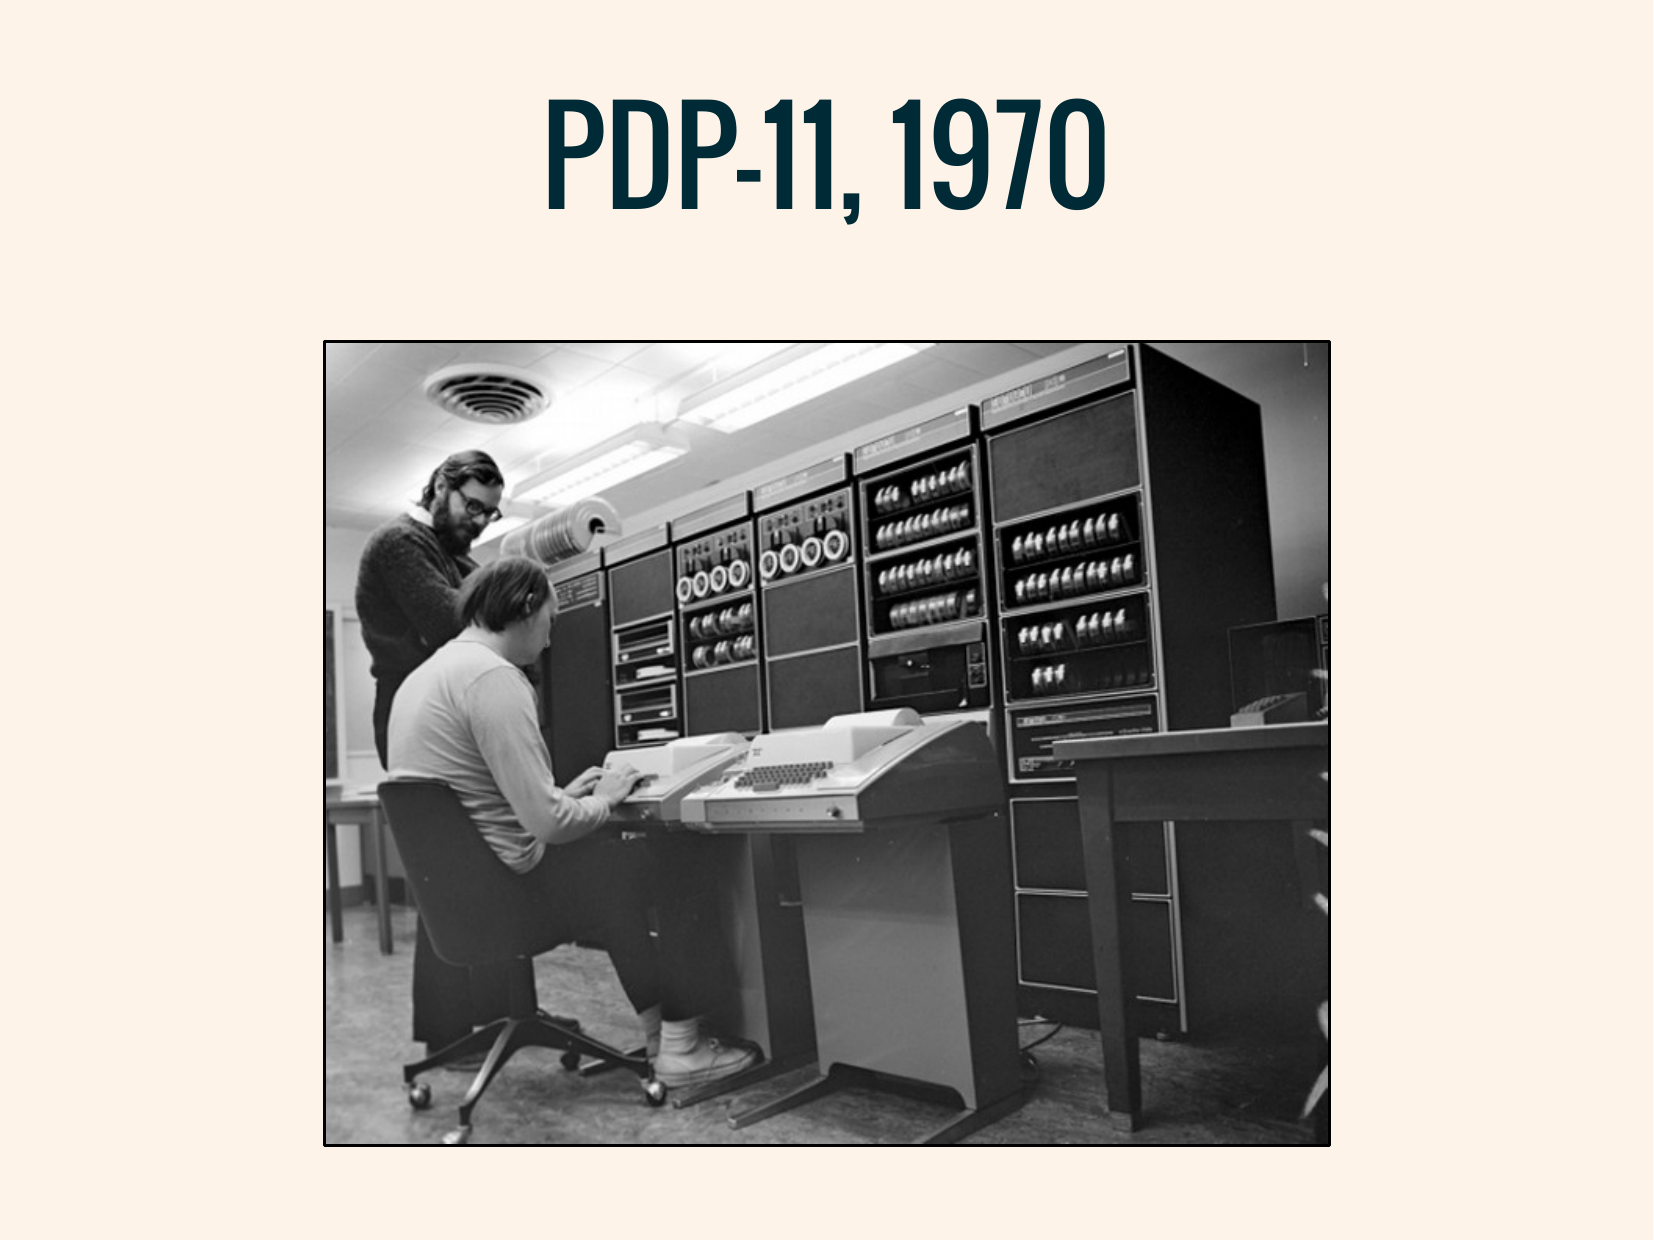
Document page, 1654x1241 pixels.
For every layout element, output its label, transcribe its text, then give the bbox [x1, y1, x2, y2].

title PDP-11, 1970 [82, 49, 1571, 257]
picture [325, 342, 1328, 1145]
